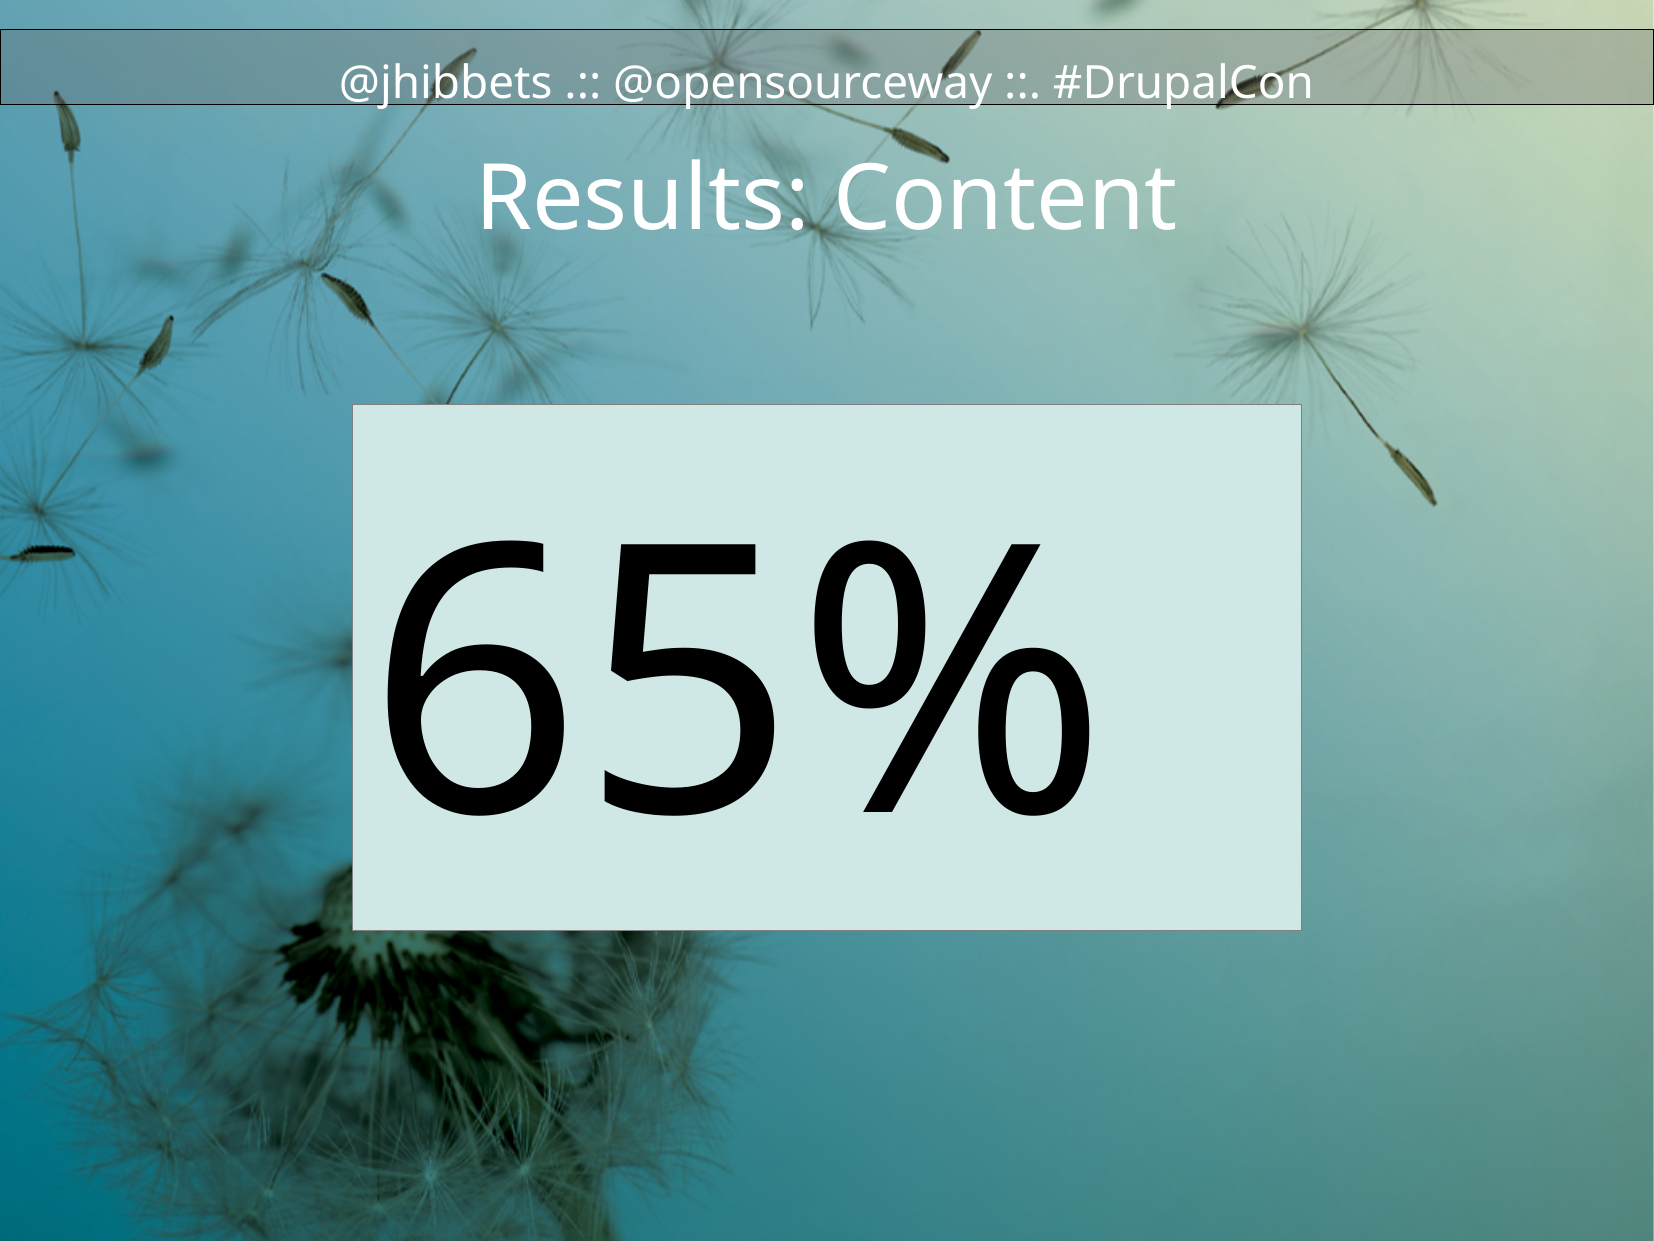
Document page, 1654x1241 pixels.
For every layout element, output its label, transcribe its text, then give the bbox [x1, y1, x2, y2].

text_box 65% [352, 404, 1302, 795]
title Results: Content [82, 90, 1571, 298]
picture [0, 105, 1654, 1241]
picture [0, 0, 1654, 29]
